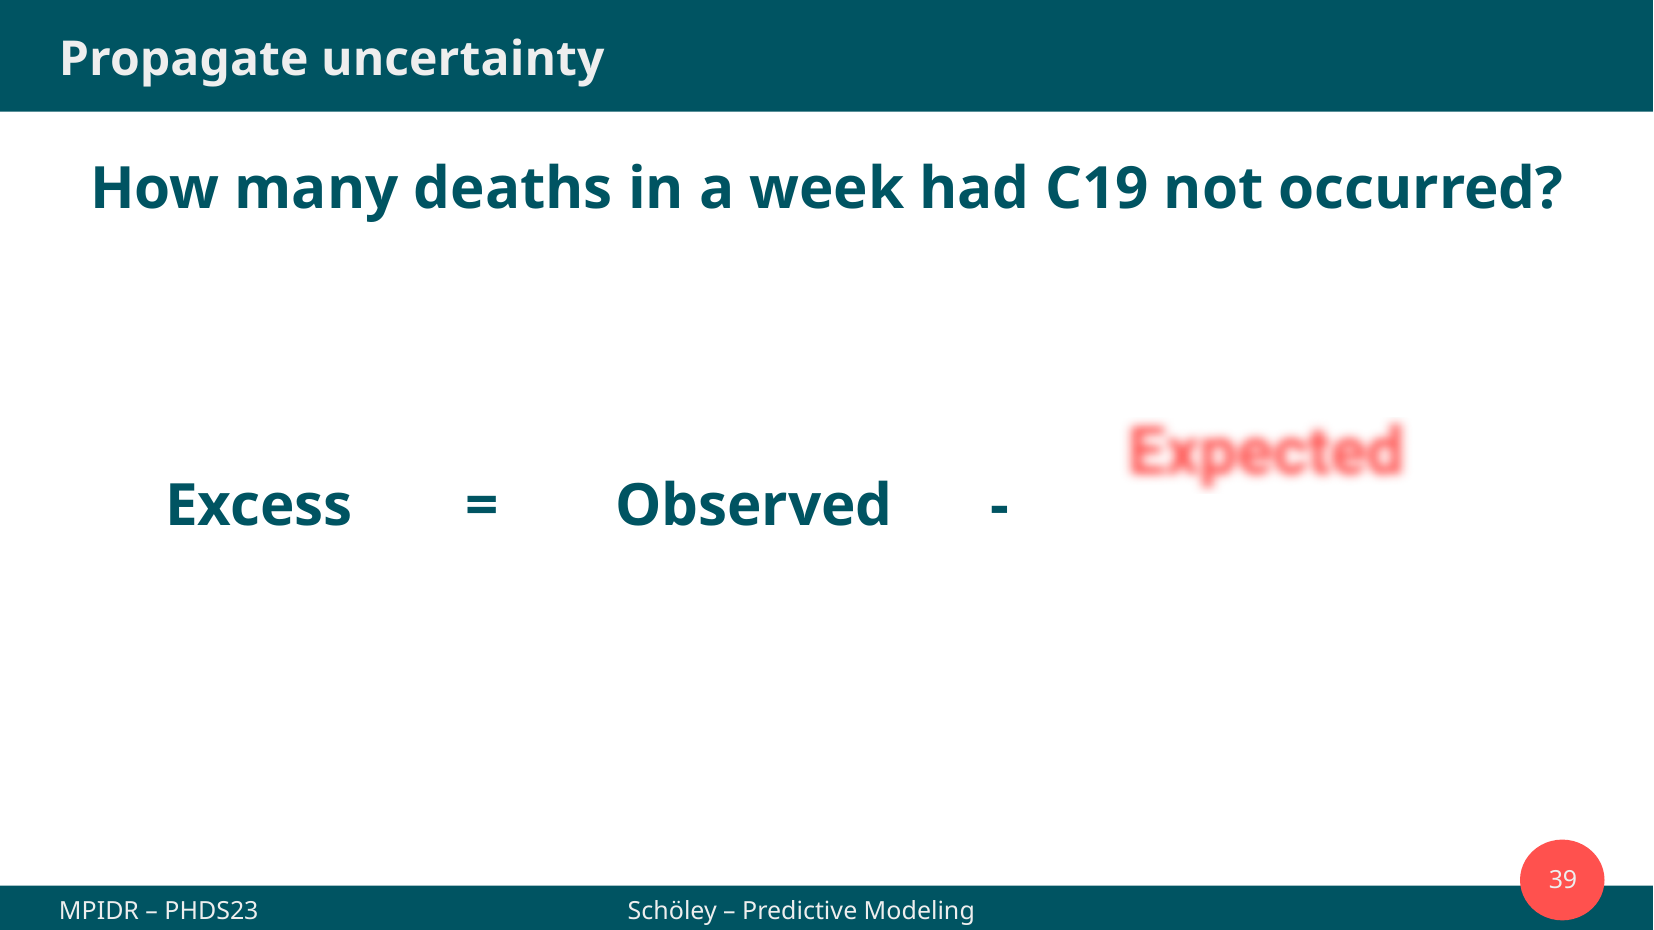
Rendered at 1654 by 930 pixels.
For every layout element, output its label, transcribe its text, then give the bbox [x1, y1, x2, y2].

text_box How many deaths in a week had C19 not occurred? Excess = Observed - [75, 139, 1552, 837]
picture [1046, 358, 1486, 553]
title Propagate uncertainty [58, 0, 1594, 117]
